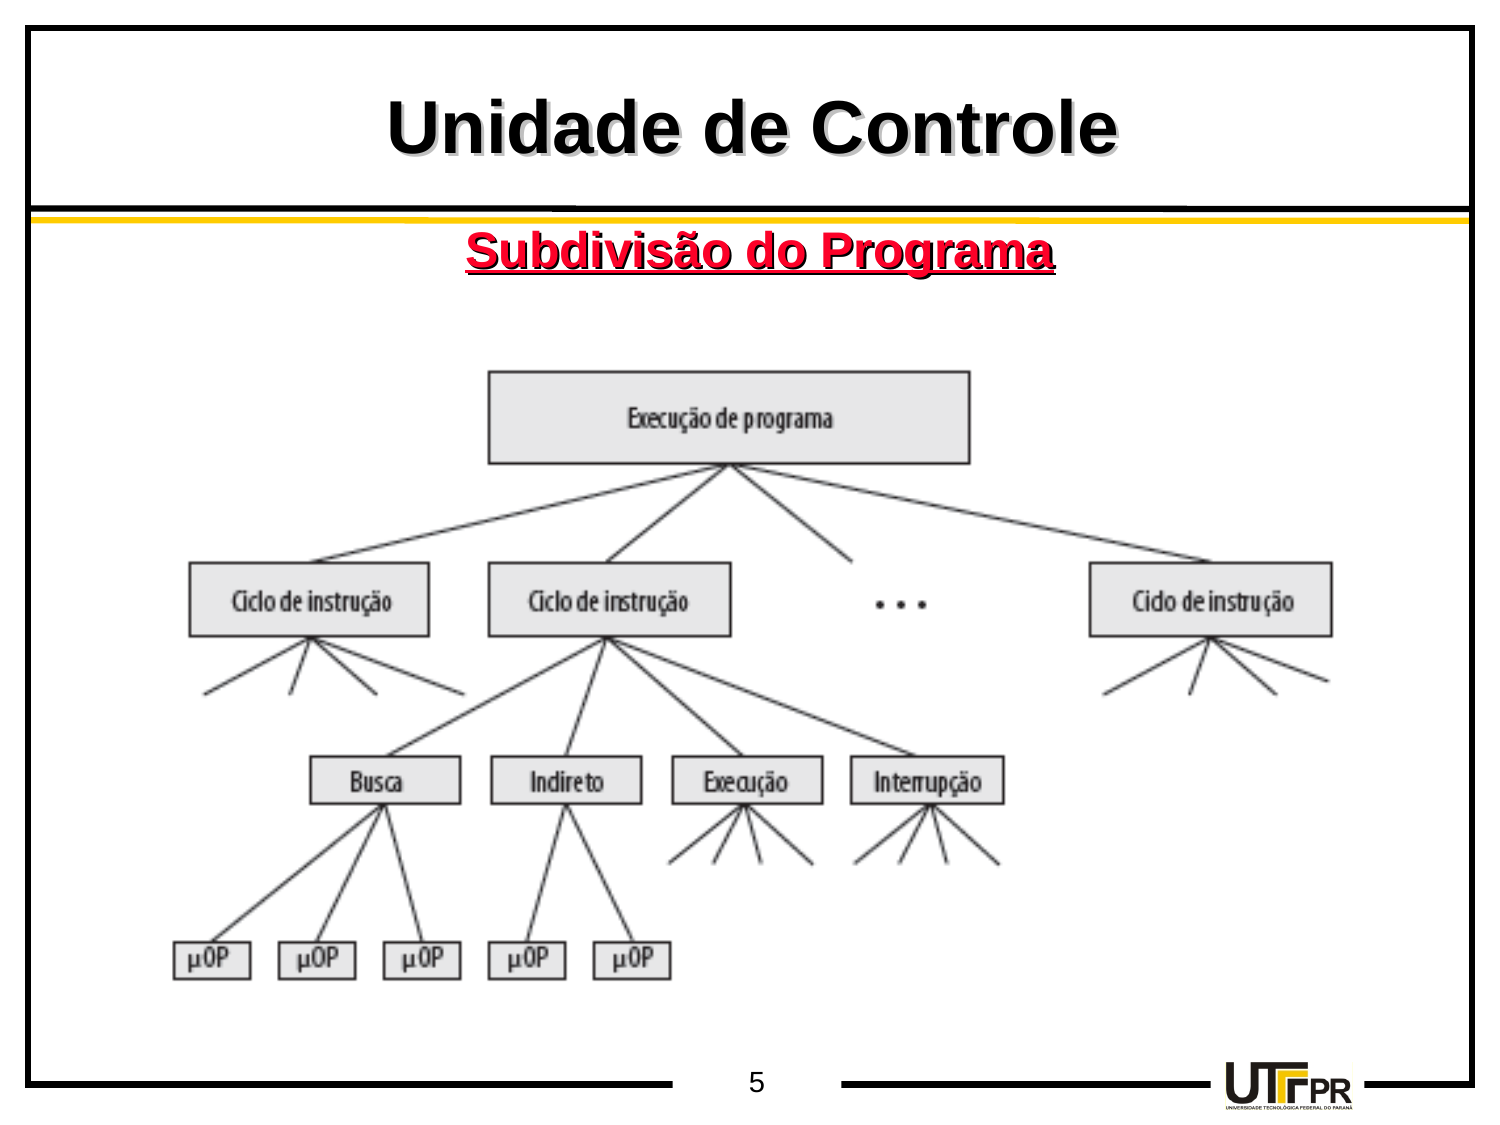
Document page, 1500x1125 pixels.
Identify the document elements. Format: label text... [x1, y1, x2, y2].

title Unidade de Controle [29, 85, 1477, 180]
picture [1225, 1062, 1353, 1110]
text_box [54, 295, 1446, 1032]
list Subdivisão do Programa [72, 220, 1447, 497]
